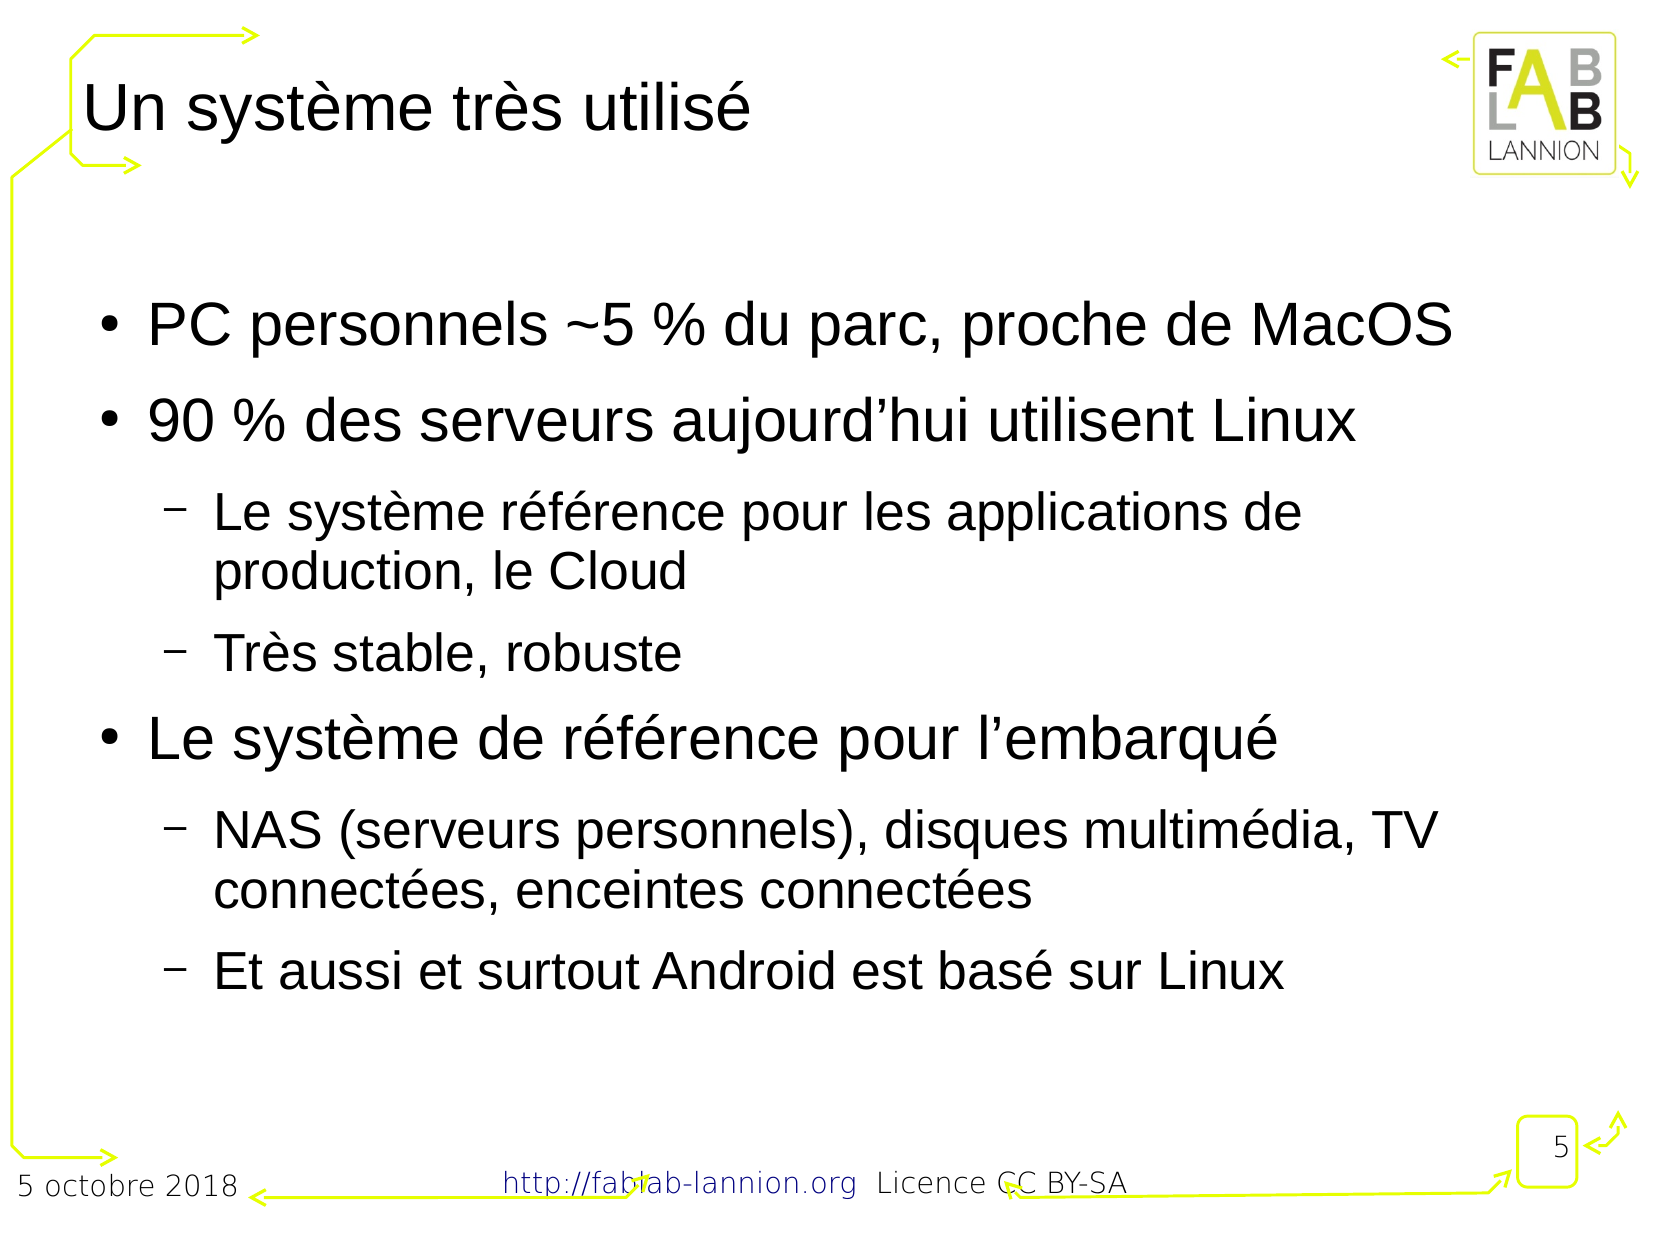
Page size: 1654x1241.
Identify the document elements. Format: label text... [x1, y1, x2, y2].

picture [1470, 29, 1619, 178]
list PC personnels ~5 % du parc, proche de MacOS 90 % des serveurs aujourd’hui utilisent Linux Le système référence pour les applications de production, le Cloud Très stable, robuste Le système de référence pour l’embarqué NAS (serveurs personnels), disques multimédia, TV connectées, enceintes connectées Et aussi et surtout Android est basé sur Linux [82, 290, 1571, 1010]
title Un système très utilisé [82, 49, 1441, 166]
